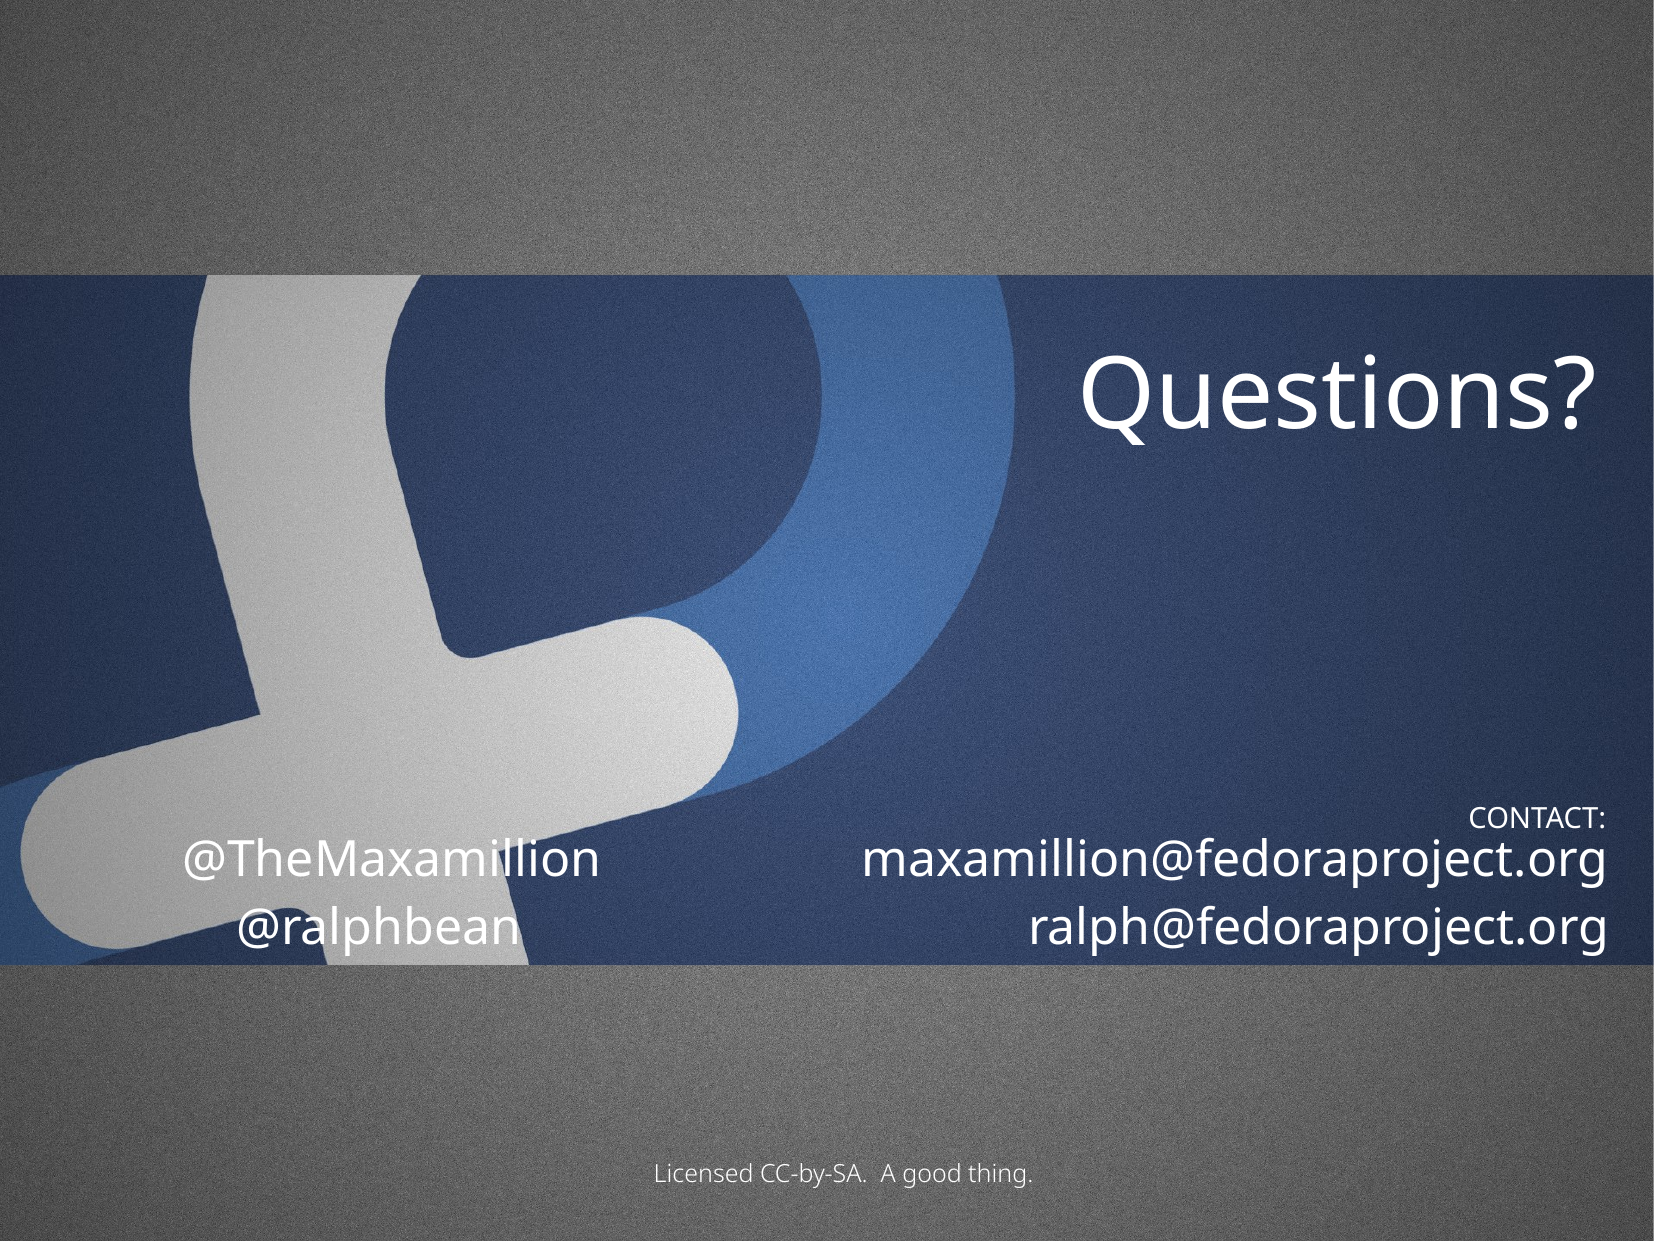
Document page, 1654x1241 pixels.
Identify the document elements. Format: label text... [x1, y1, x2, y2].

text_box CONTACT: [85, 790, 1621, 838]
text_box @TheMaxamillion maxamillion@fedoraproject.org @ralphbean ralph@fedoraproject.org [88, 815, 1625, 932]
text_box Licensed CC-by-SA. A good thing. [75, 1126, 1613, 1197]
picture [0, 0, 1654, 1241]
title Questions? [22, 333, 1598, 446]
